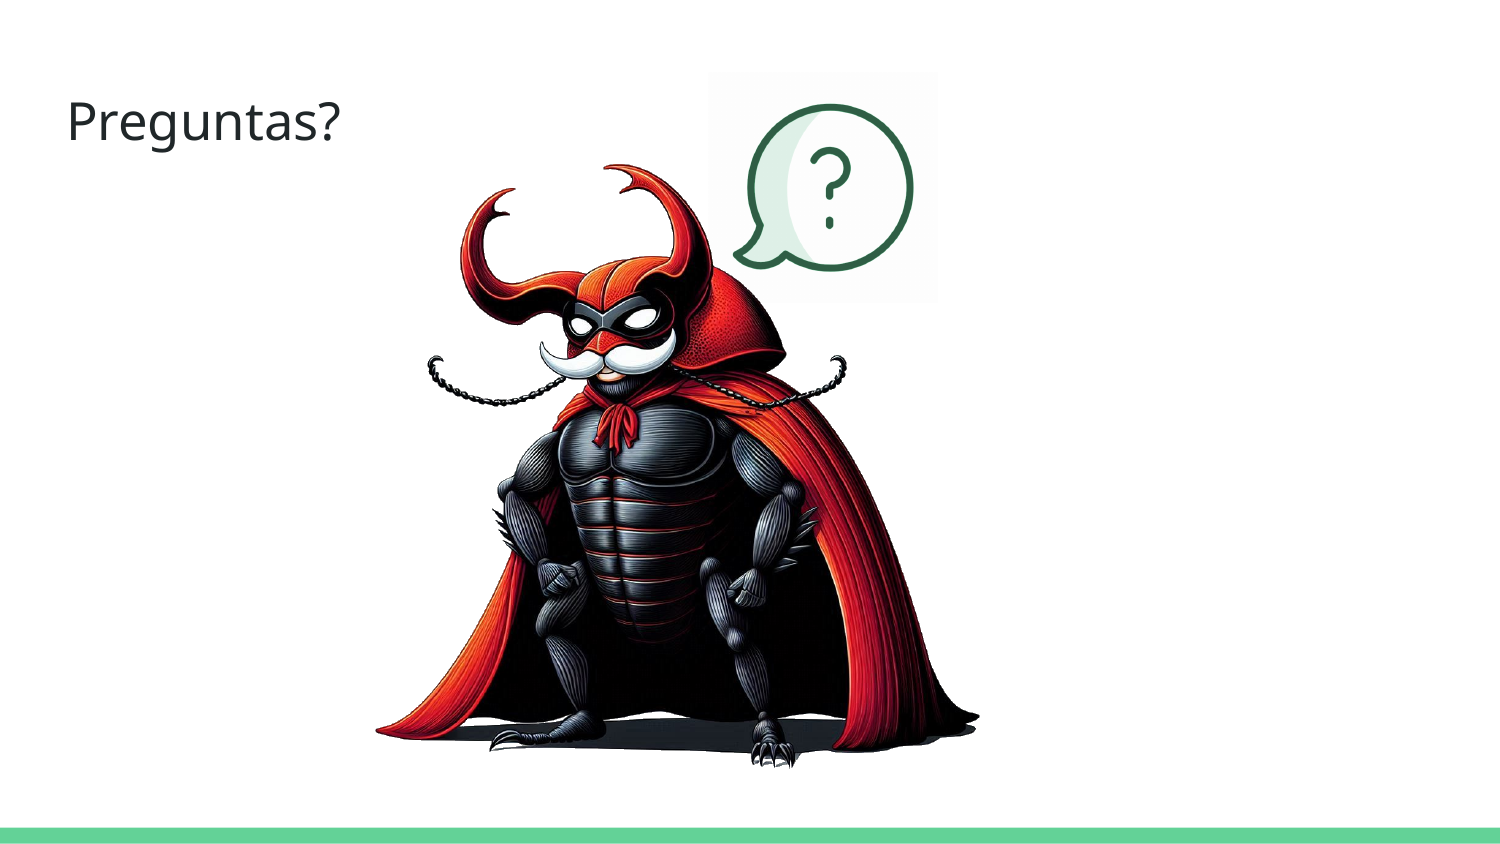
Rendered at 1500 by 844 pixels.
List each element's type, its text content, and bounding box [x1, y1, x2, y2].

title Preguntas? [51, 72, 370, 167]
picture [361, 72, 989, 771]
